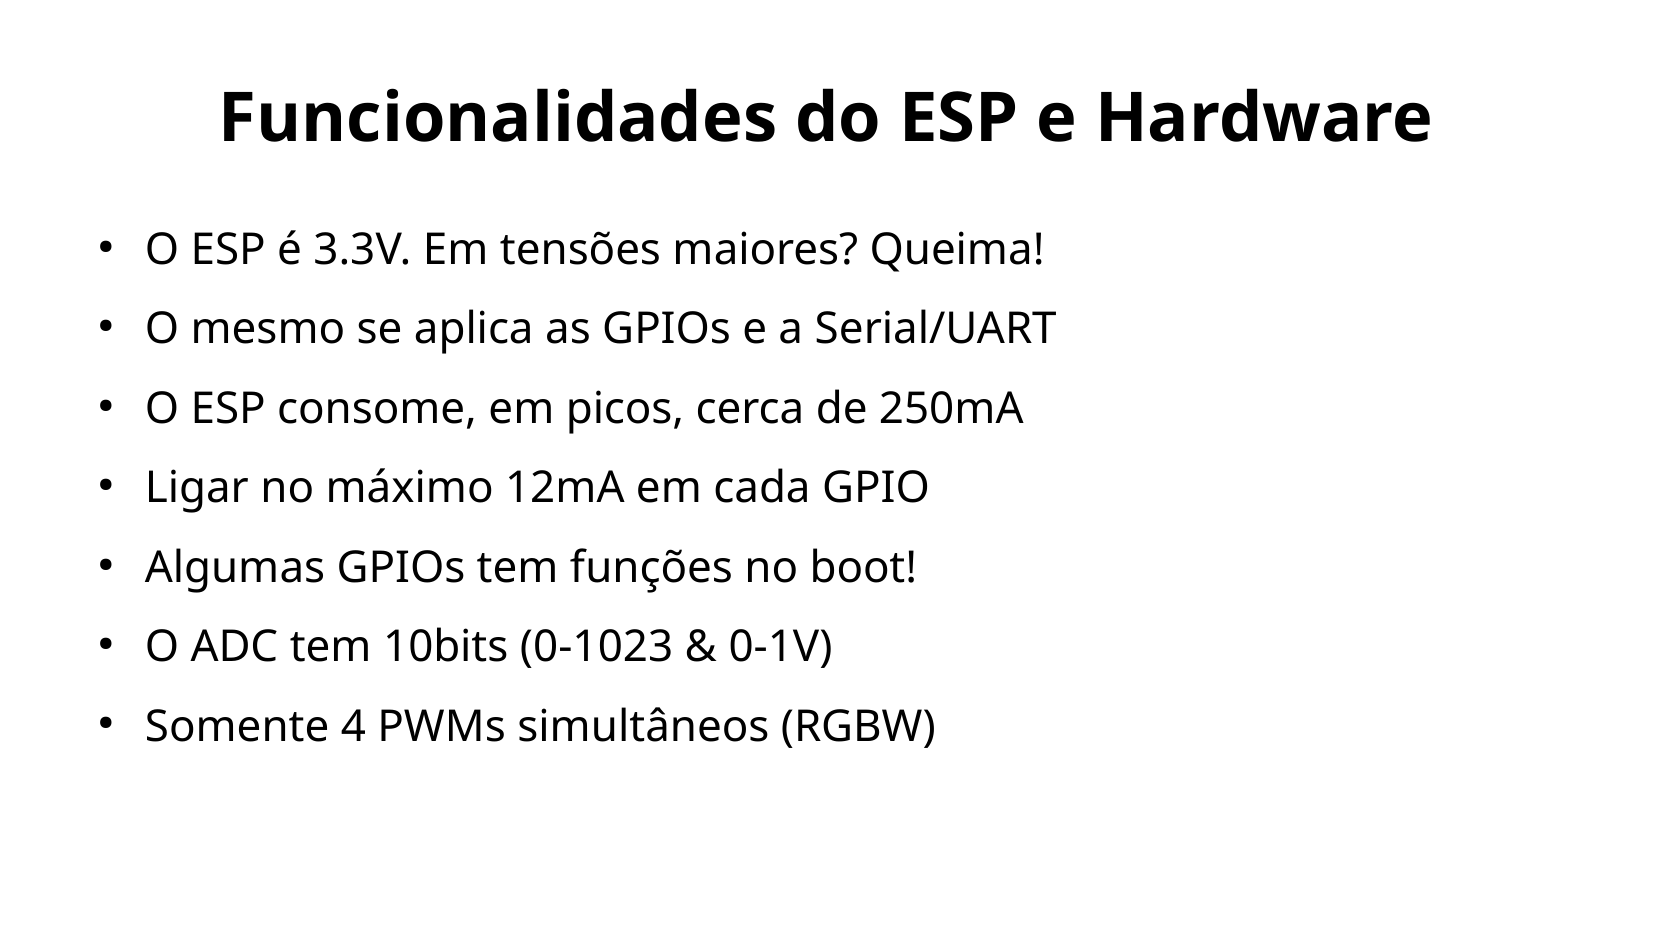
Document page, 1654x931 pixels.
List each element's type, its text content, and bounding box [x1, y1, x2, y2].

list O ESP é 3.3V. Em tensões maiores? Queima! O mesmo se aplica as GPIOs e a Serial/UART O ESP consome, em picos, cerca de 250mA Ligar no máximo 12mA em cada GPIO Algumas GPIOs tem funções no boot! O ADC tem 10bits (0-1023 & 0-1V) Somente 4 PWMs simultâneos (RGBW) [82, 217, 1571, 758]
title Funcionalidades do ESP e Hardware [82, 37, 1571, 193]
